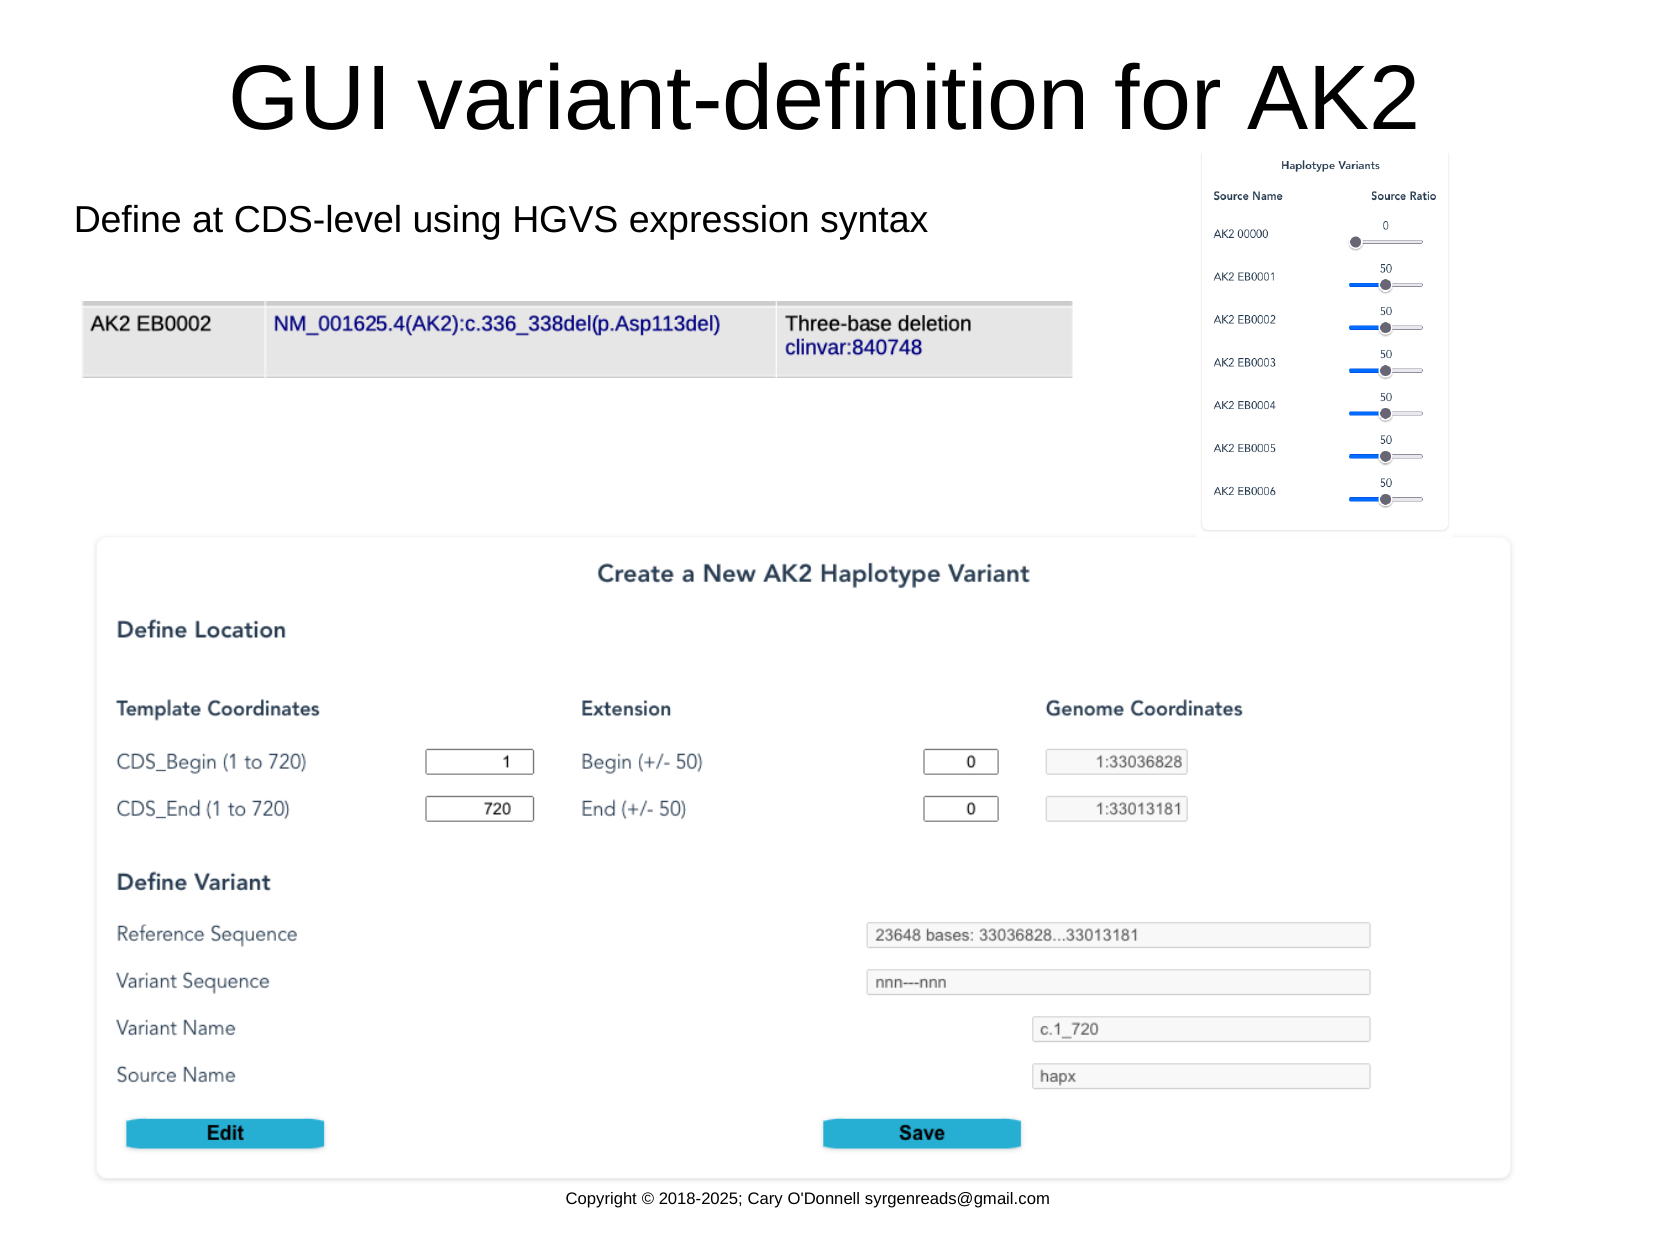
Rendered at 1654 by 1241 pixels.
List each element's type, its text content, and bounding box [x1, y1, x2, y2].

title GUI variant-definition for AK2 [82, 0, 1569, 202]
picture [79, 301, 1075, 378]
text_box Define at CDS-level using HGVS expression syntax [59, 191, 1193, 332]
picture [82, 153, 1524, 1192]
